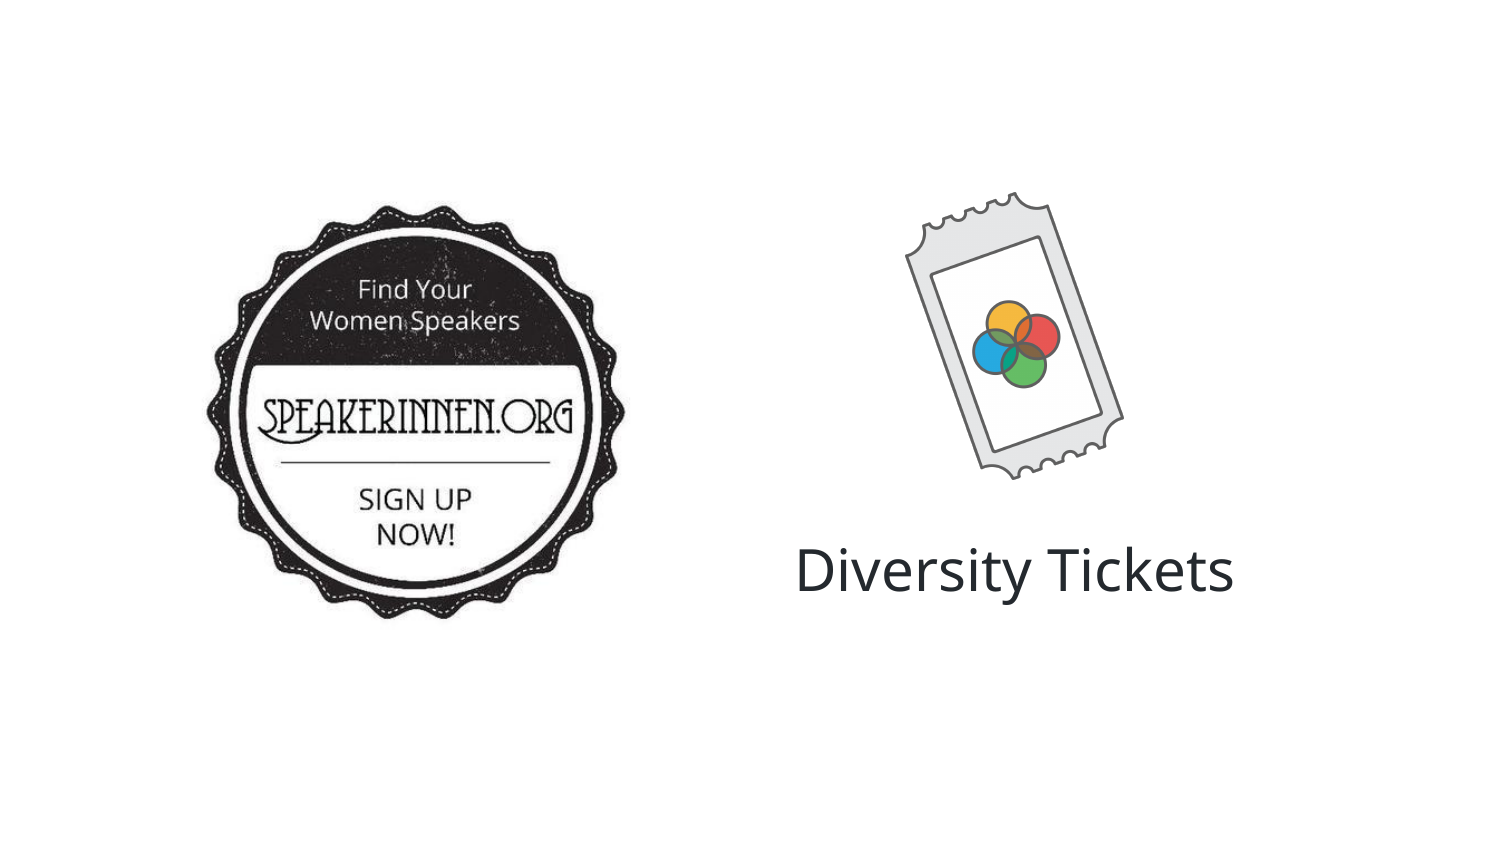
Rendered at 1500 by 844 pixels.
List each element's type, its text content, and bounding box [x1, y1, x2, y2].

picture [905, 192, 1124, 480]
list Diversity Tickets [315, 534, 1500, 603]
picture [193, 192, 639, 638]
